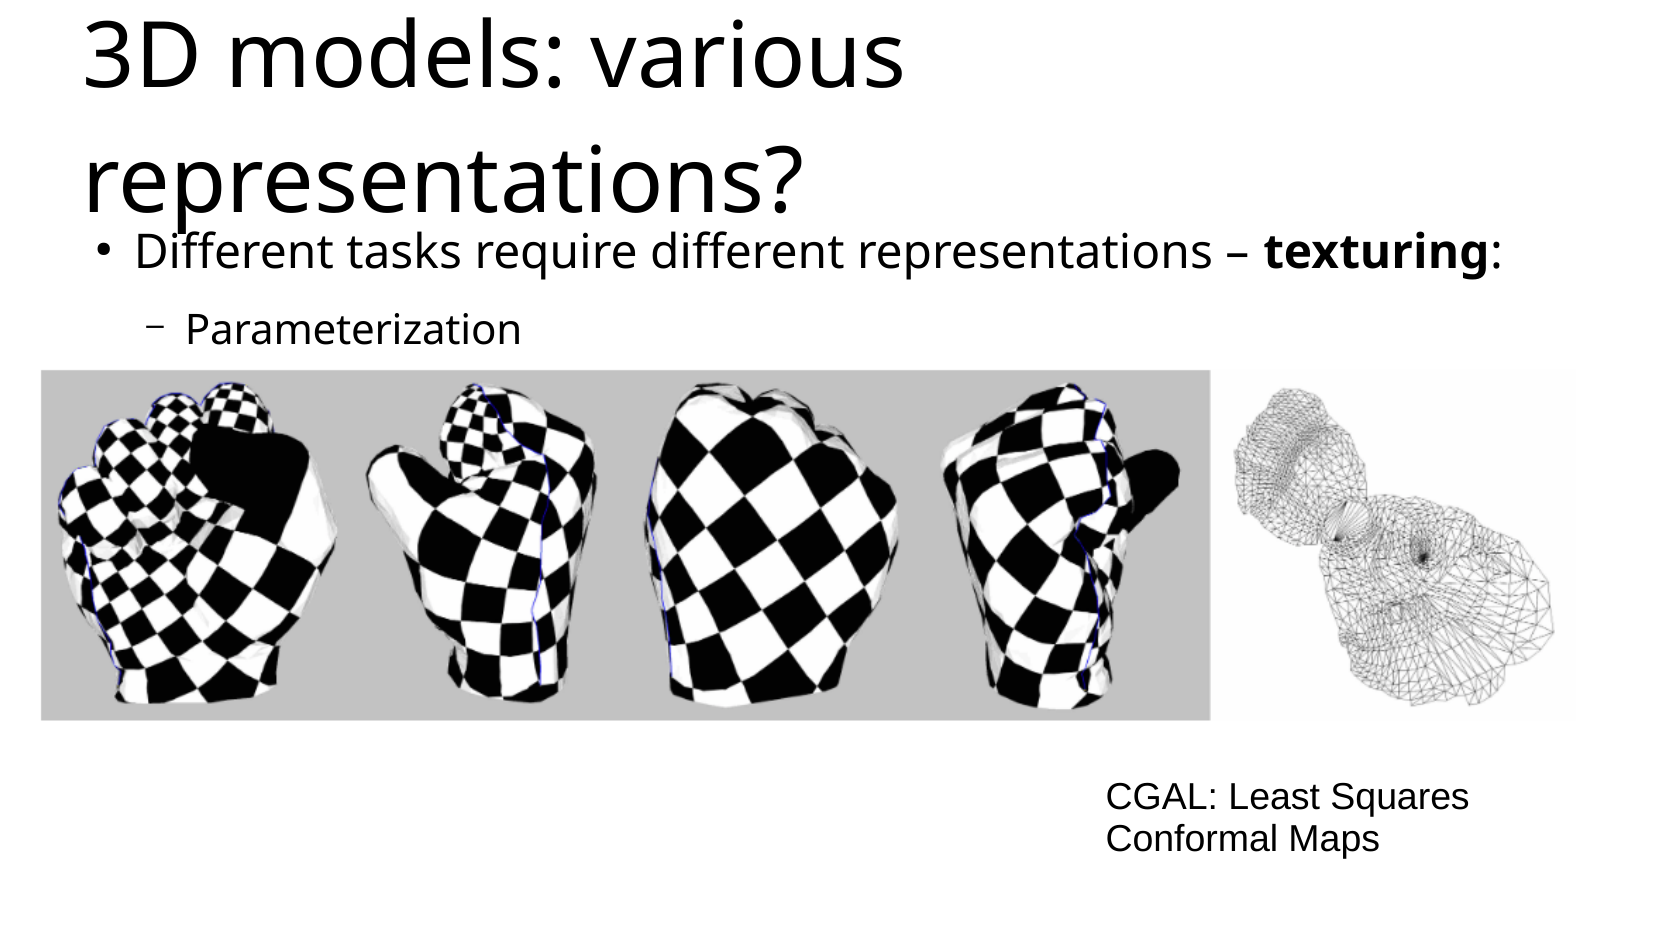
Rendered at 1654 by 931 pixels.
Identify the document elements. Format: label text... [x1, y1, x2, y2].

list Different tasks require different representations – texturing: Parameterization [82, 217, 1571, 359]
picture [30, 359, 1576, 732]
title 3D models: various representations? [82, 37, 1571, 193]
text_box CGAL: Least Squares Conformal Maps [1090, 768, 1571, 867]
